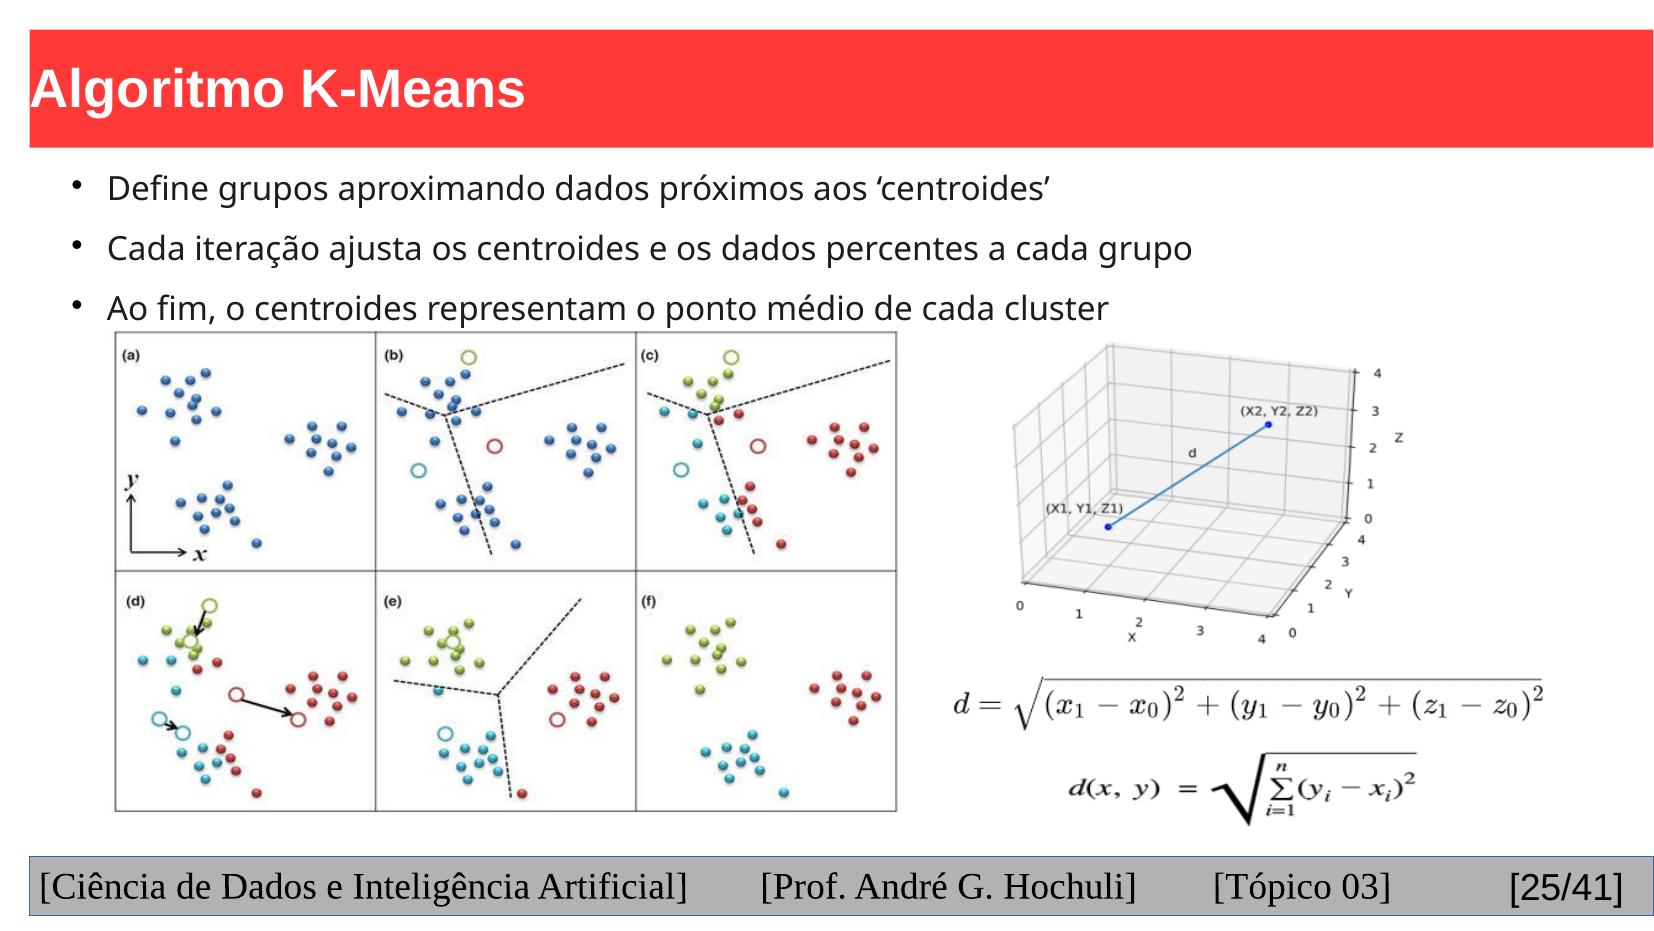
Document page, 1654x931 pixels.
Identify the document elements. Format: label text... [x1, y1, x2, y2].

picture [111, 330, 1544, 827]
title Algoritmo K-Means [29, 29, 1654, 148]
text_box Define grupos aproximando dados próximos aos ‘centroides’ Cada iteração ajusta os centroides e os dados percentes a cada grupo Ao fim, o centroides representam o ponto médio de cada cluster [56, 89, 1595, 931]
